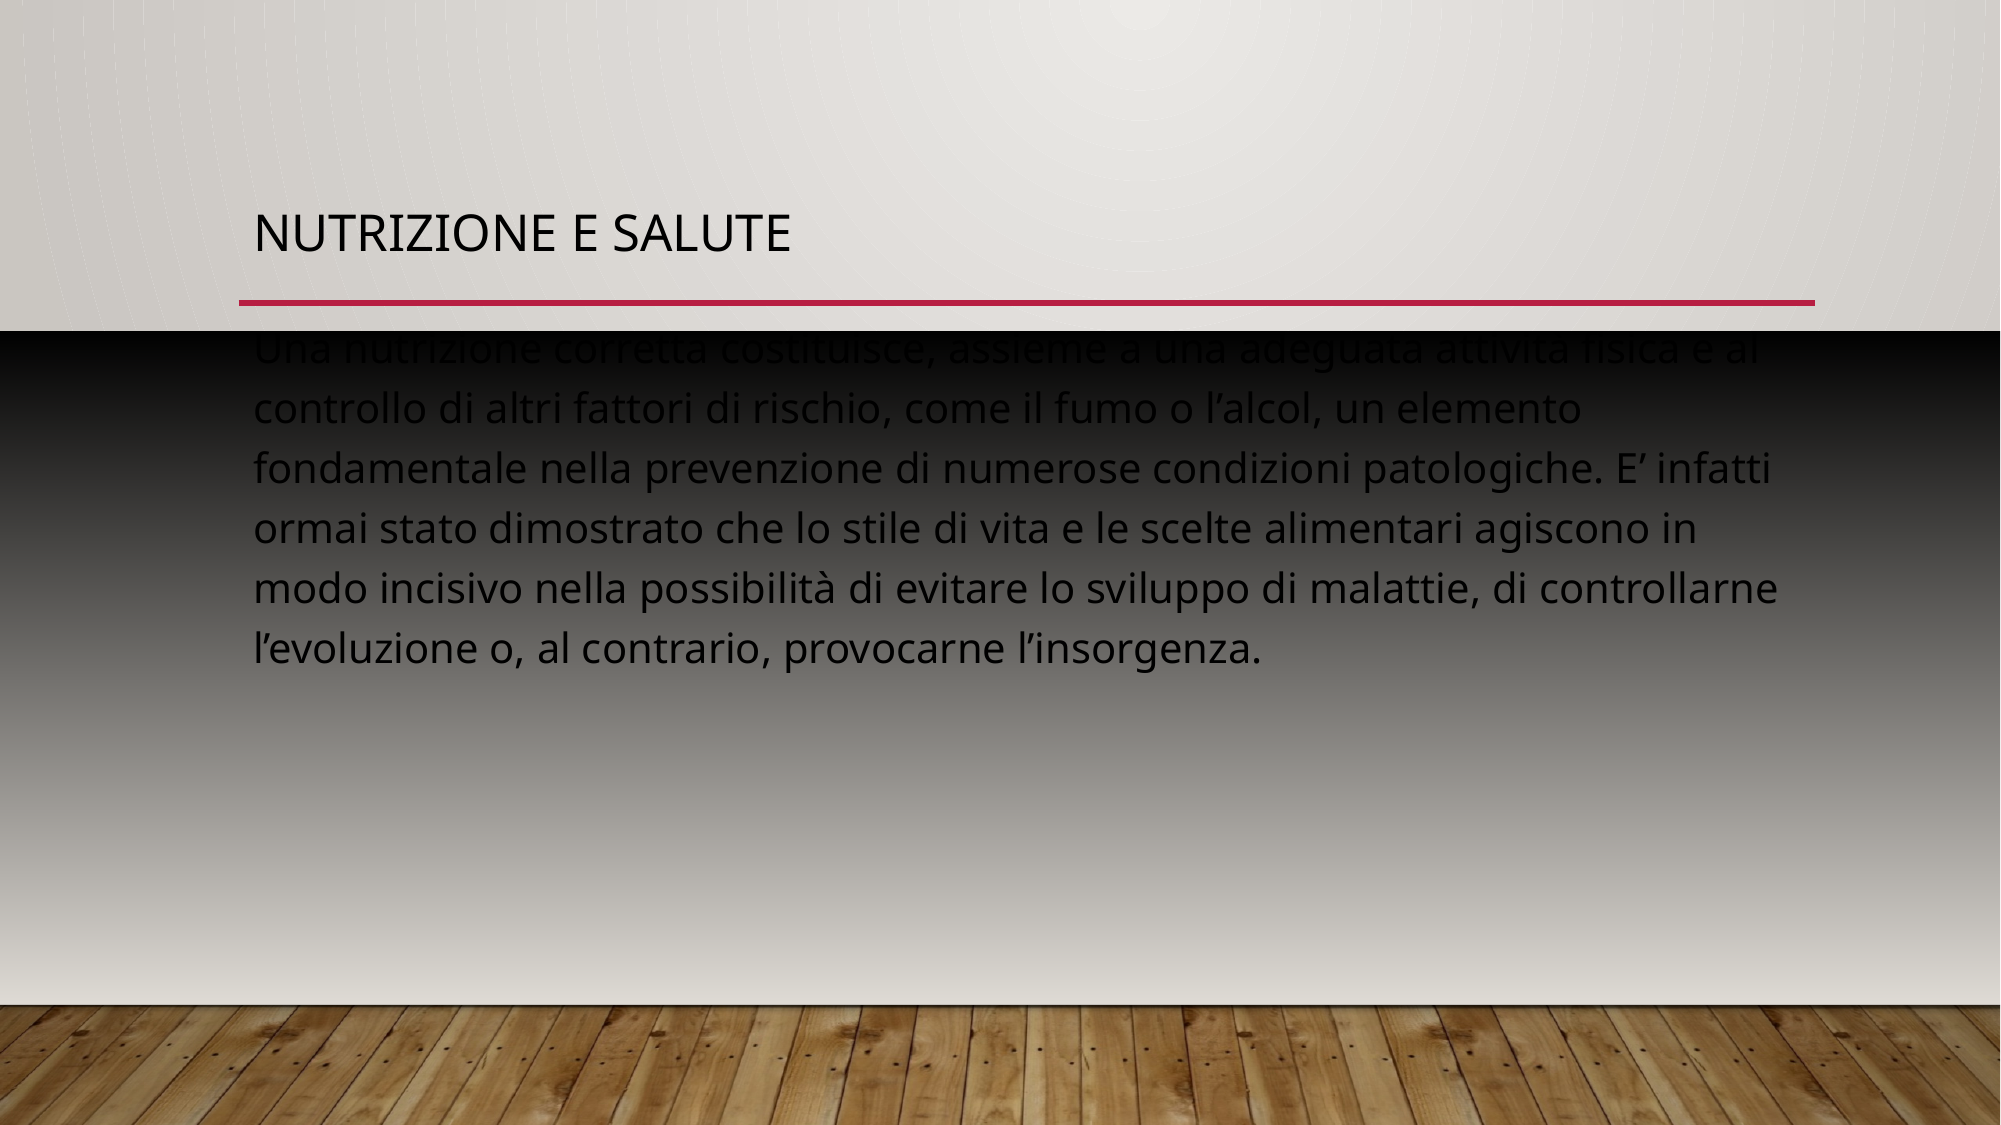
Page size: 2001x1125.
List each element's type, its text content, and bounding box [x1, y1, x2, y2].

title Nutrizione e salute [238, 200, 1814, 304]
list Una nutrizione corretta costituisce, assieme a una adeguata attività fisica e al controllo di altri fattori di rischio, come il fumo o l’alcol, un elemento fondamentale nella prevenzione di numerose condizioni patologiche. E’ infatti ormai stato dimostrato che lo stile di vita e le scelte alimentari agiscono in modo incisivo nella possibilità di evitare lo sviluppo di malattie, di controllarne l’evoluzione o, al contrario, provocarne l’insorgenza. [238, 304, 1814, 871]
